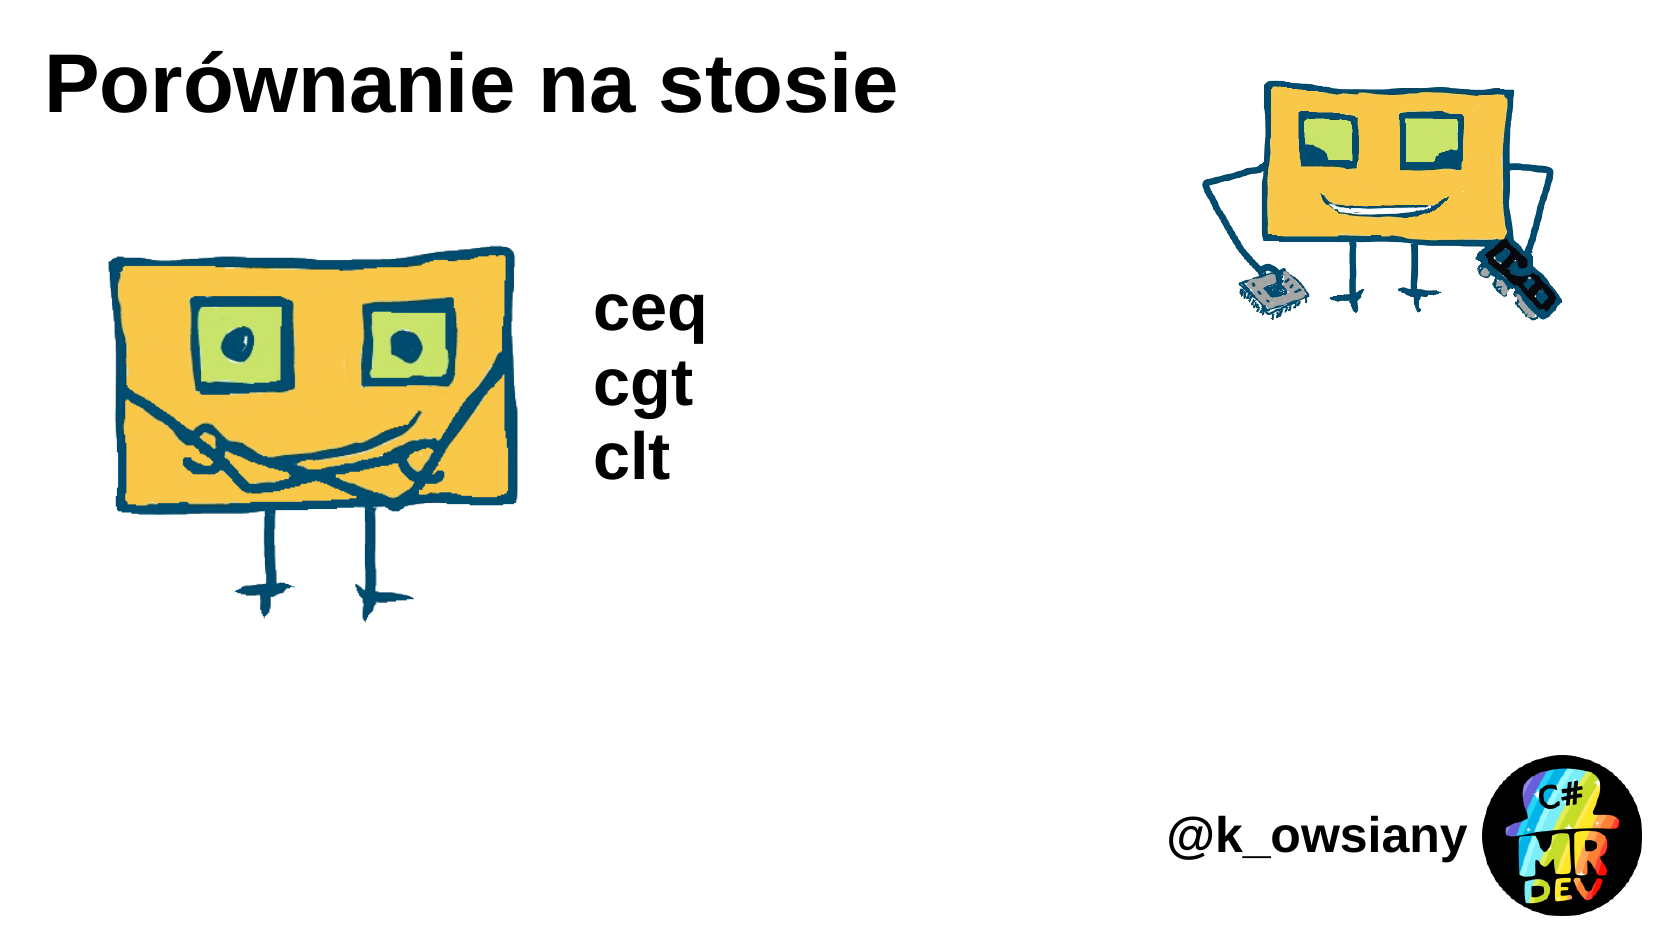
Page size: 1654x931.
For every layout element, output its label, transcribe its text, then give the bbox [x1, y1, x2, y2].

text_box Porównanie na stosie [29, 29, 1087, 178]
text_box ceq cgt clt [578, 262, 922, 668]
picture [1198, 78, 1565, 326]
picture [100, 242, 525, 626]
picture [1482, 755, 1642, 916]
